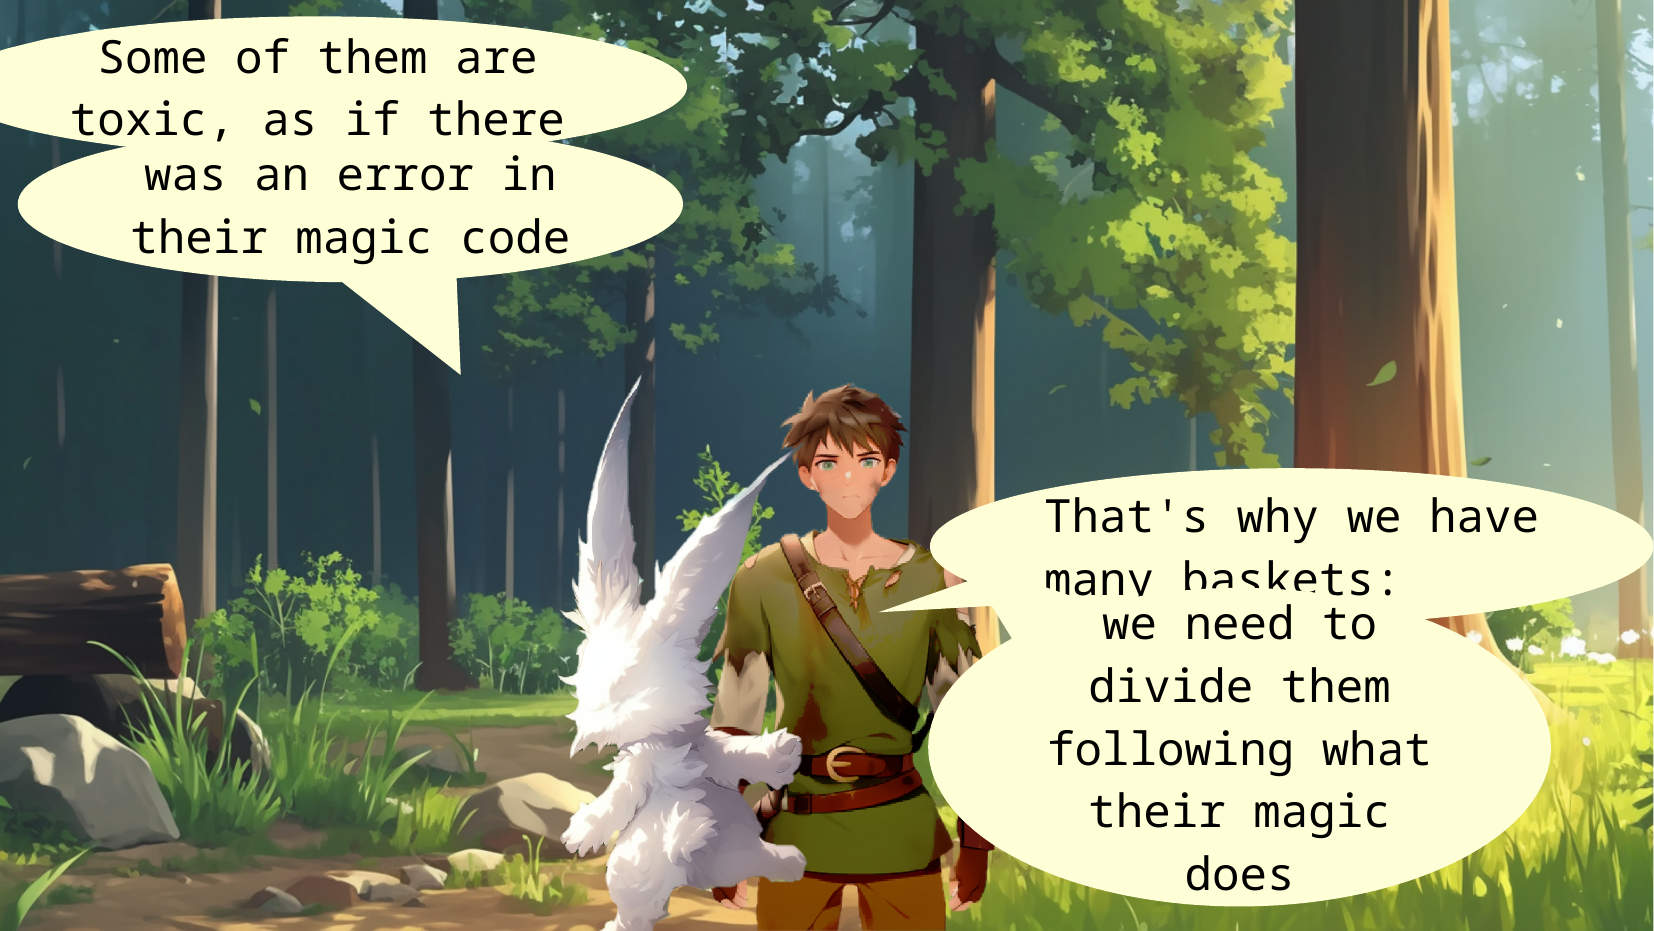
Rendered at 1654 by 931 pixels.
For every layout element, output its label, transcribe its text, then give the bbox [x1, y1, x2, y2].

picture [0, 0, 1654, 931]
text_box was an error in their magic code [17, 141, 684, 362]
text_box Some of them are toxic, as if there [0, 16, 687, 157]
text_box That's why we have many baskets: [878, 468, 1654, 619]
text_box we need to divide them following what their magic does [928, 559, 1551, 907]
